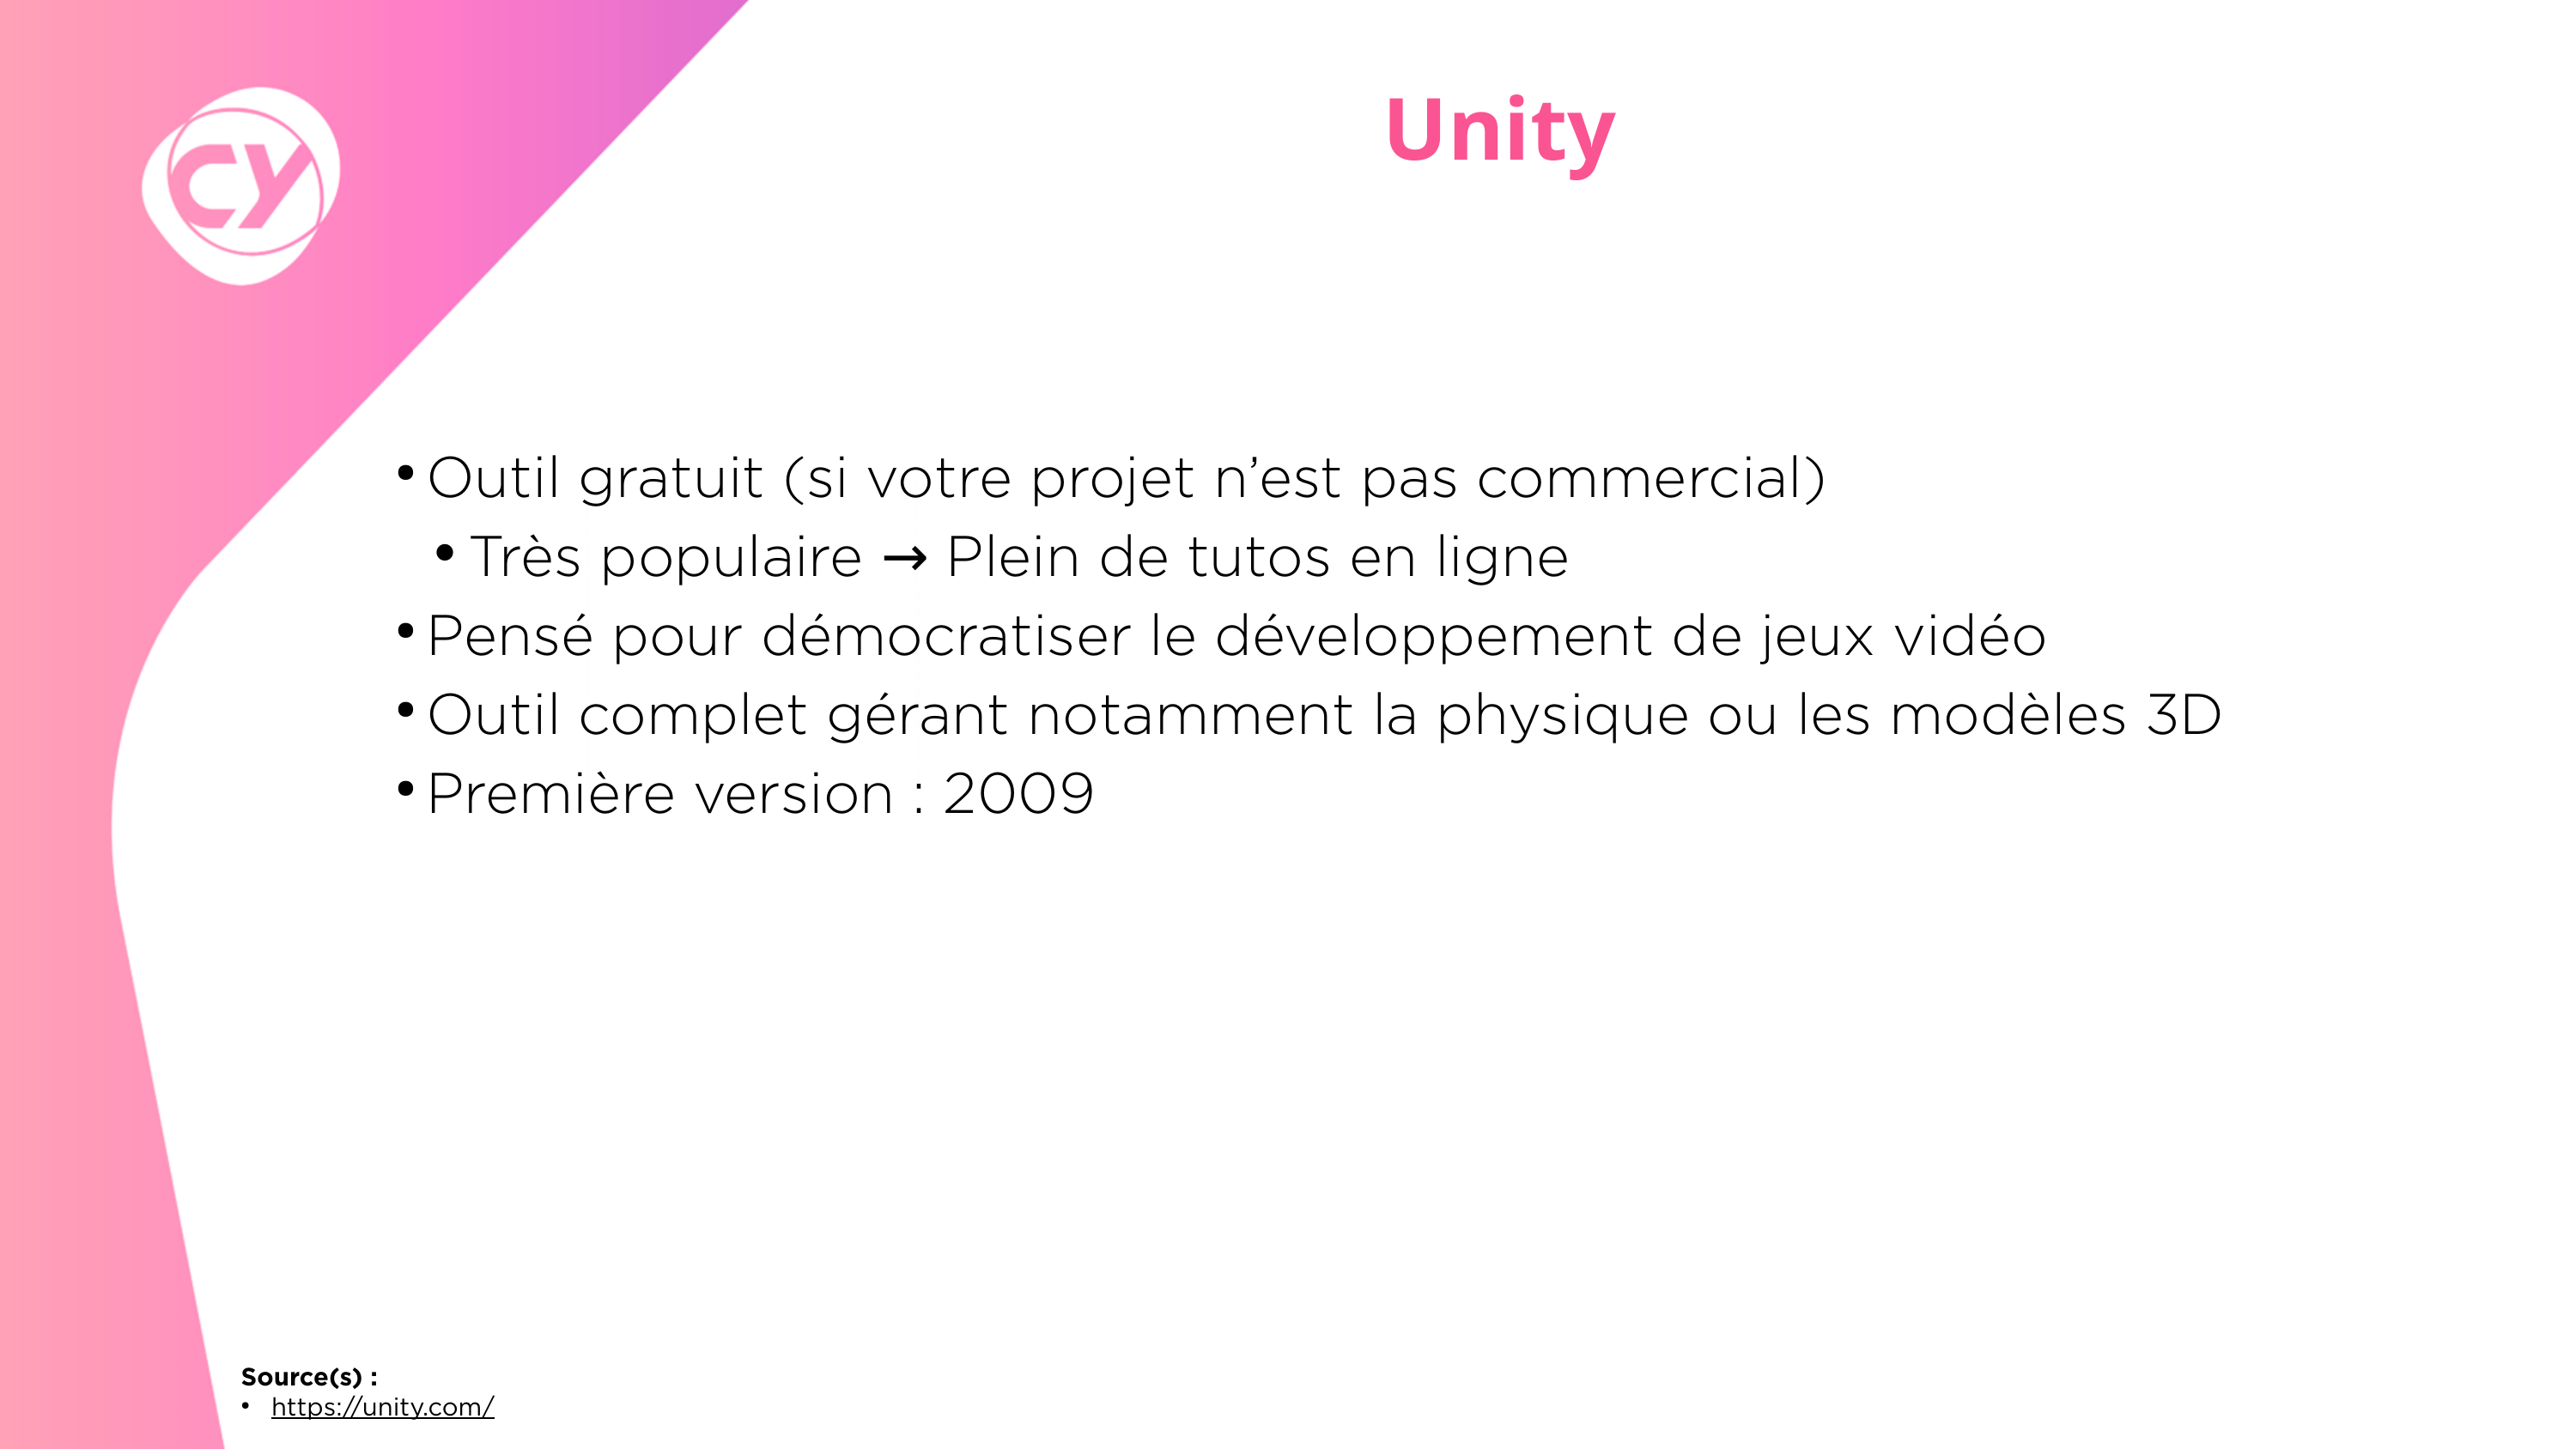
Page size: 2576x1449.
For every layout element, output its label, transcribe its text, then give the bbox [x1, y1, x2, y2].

text_box Unity [689, 57, 2311, 178]
text_box Source(s) : https://unity.com/ [228, 1343, 1504, 1428]
text_box Outil gratuit (si votre projet n’est pas commercial) Très populaire → Plein de tutos en ligne Pensé pour démocratiser le développement de jeux vidéo Outil complet gérant notamment la physique ou les modèles 3D Première version : 2009 [395, 429, 2475, 825]
picture [0, 0, 2576, 1449]
